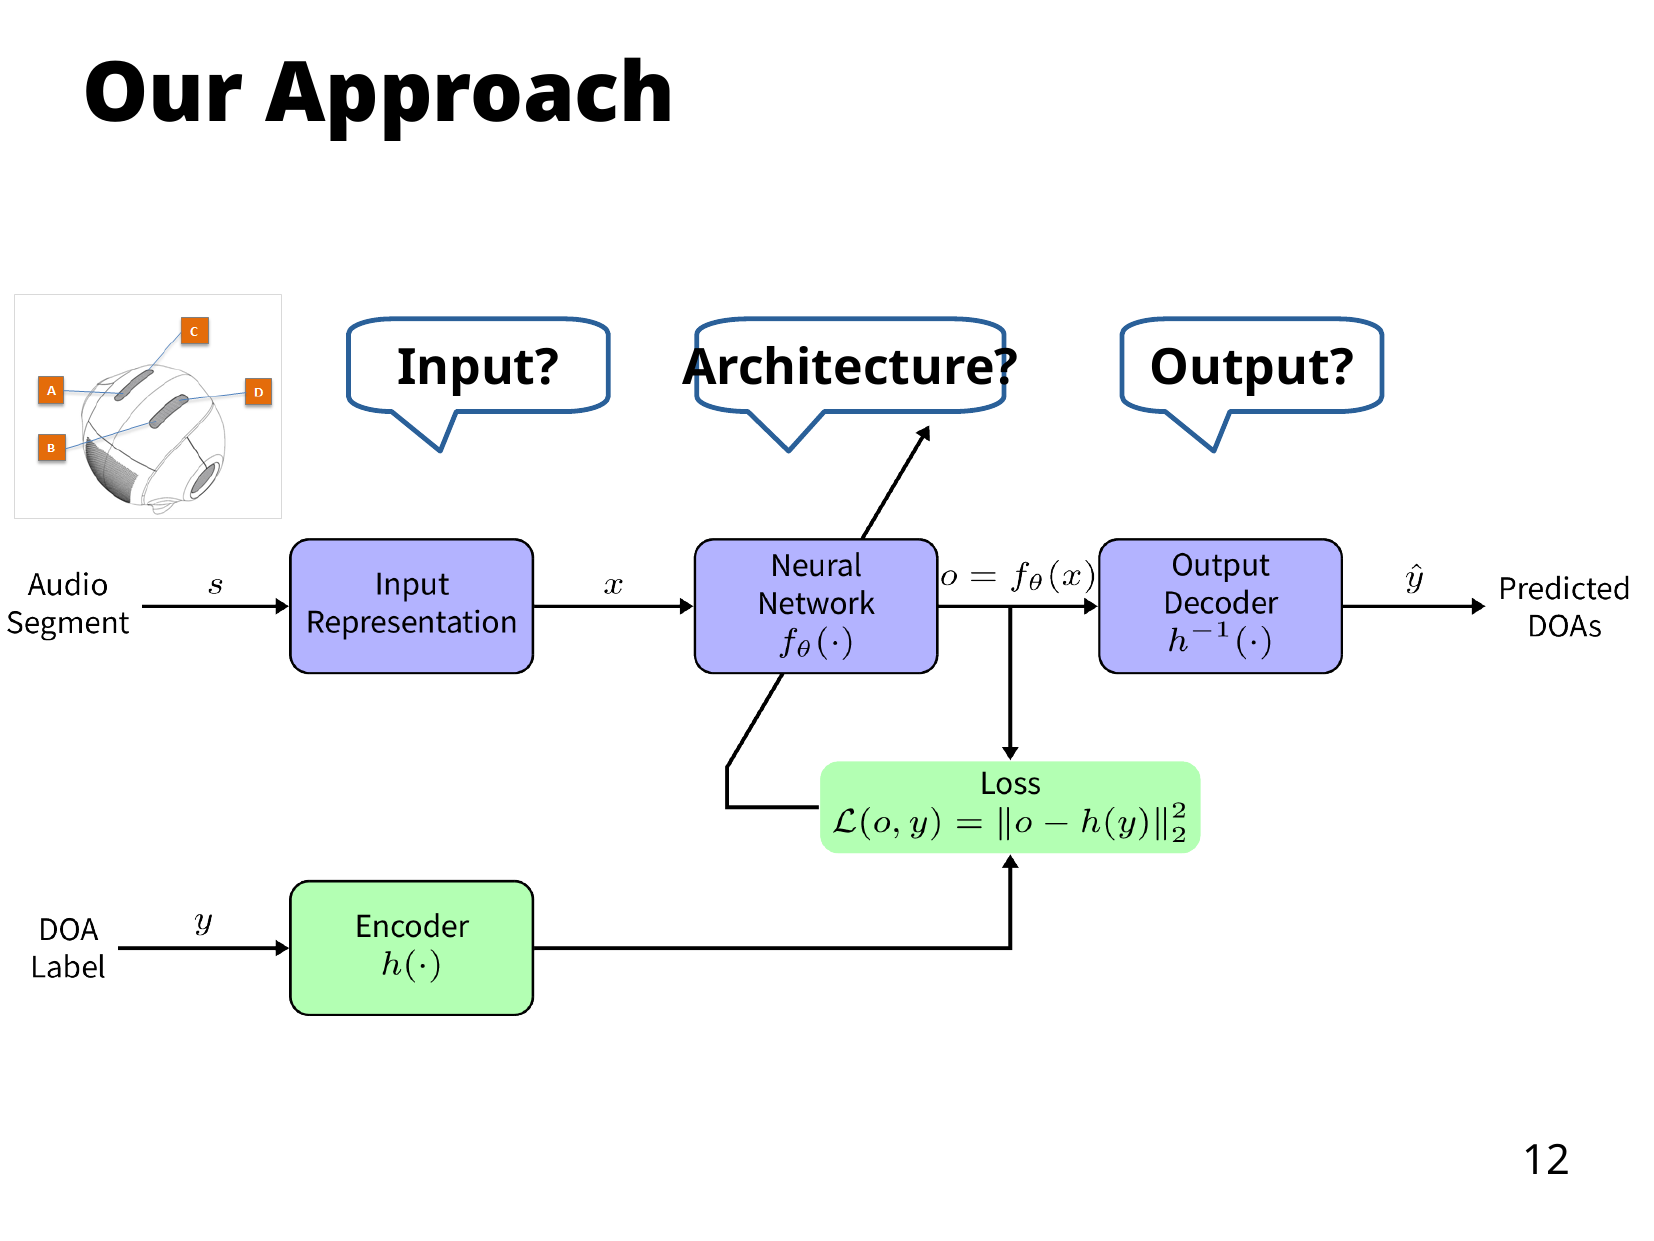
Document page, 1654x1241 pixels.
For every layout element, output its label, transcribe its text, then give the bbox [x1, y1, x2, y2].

picture [0, 289, 1642, 1016]
text_box Output? [1122, 318, 1382, 452]
title Our Approach [82, 37, 1571, 143]
text_box Input? [348, 318, 609, 452]
text_box Architecture? [696, 318, 1004, 452]
